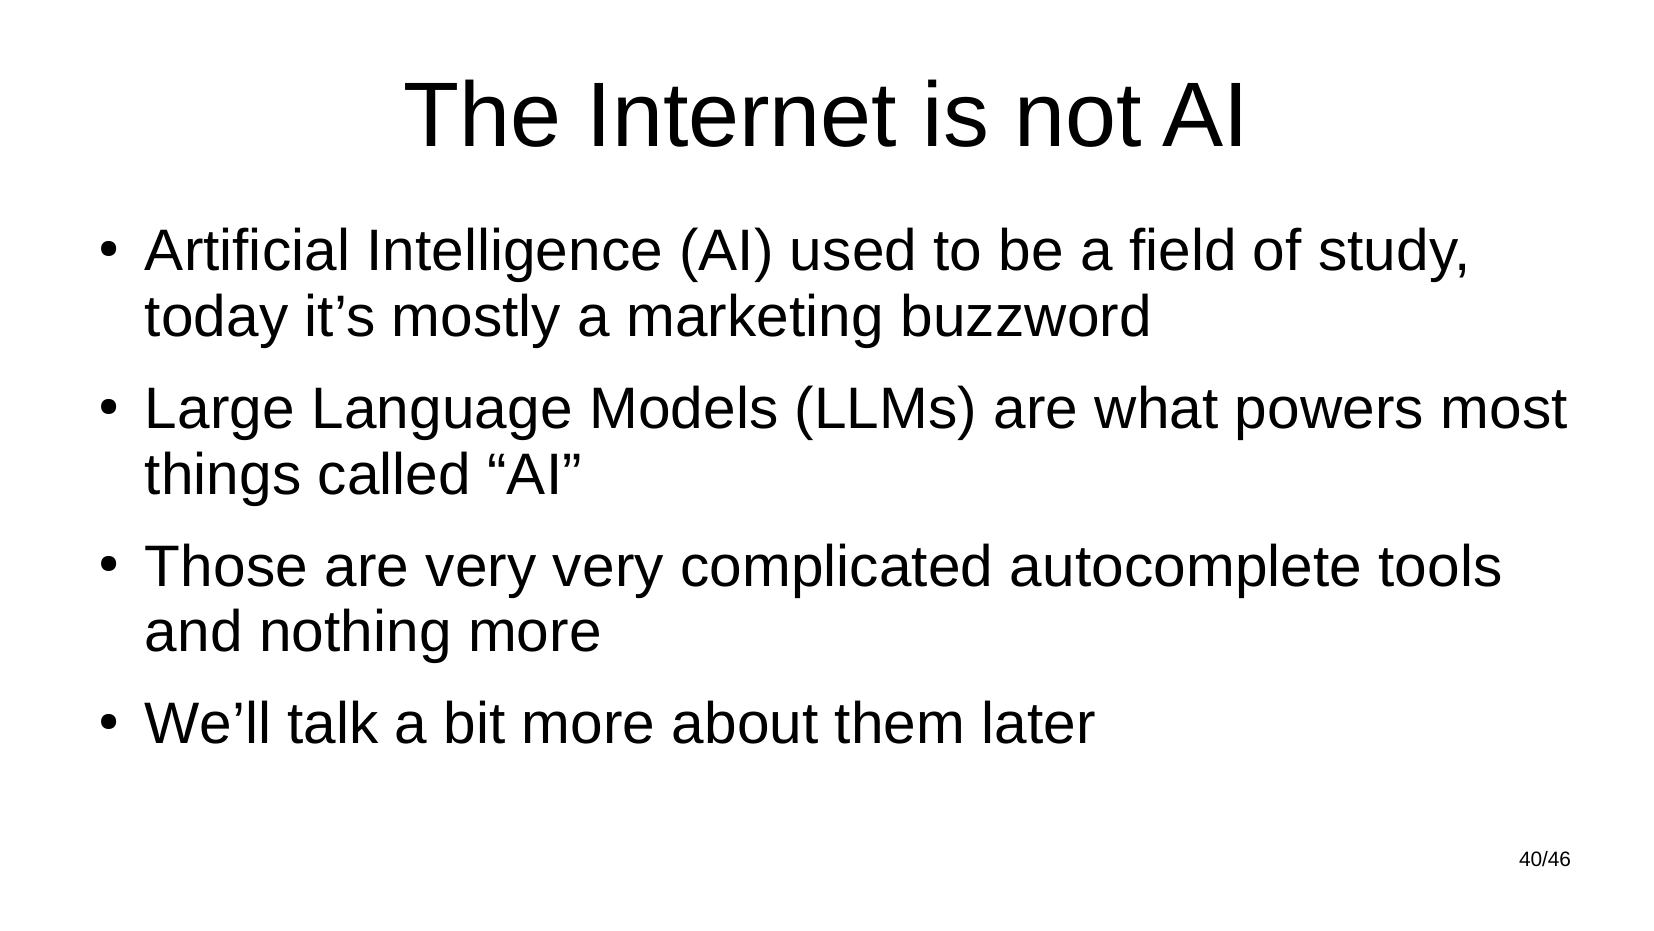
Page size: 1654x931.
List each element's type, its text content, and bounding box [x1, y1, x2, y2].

list Artificial Intelligence (AI) used to be a field of study, today it’s mostly a marketing buzzword Large Language Models (LLMs) are what powers most things called “AI” Those are very very complicated autocomplete tools and nothing more We’ll talk a bit more about them later [82, 217, 1571, 758]
title The Internet is not AI [82, 37, 1571, 193]
